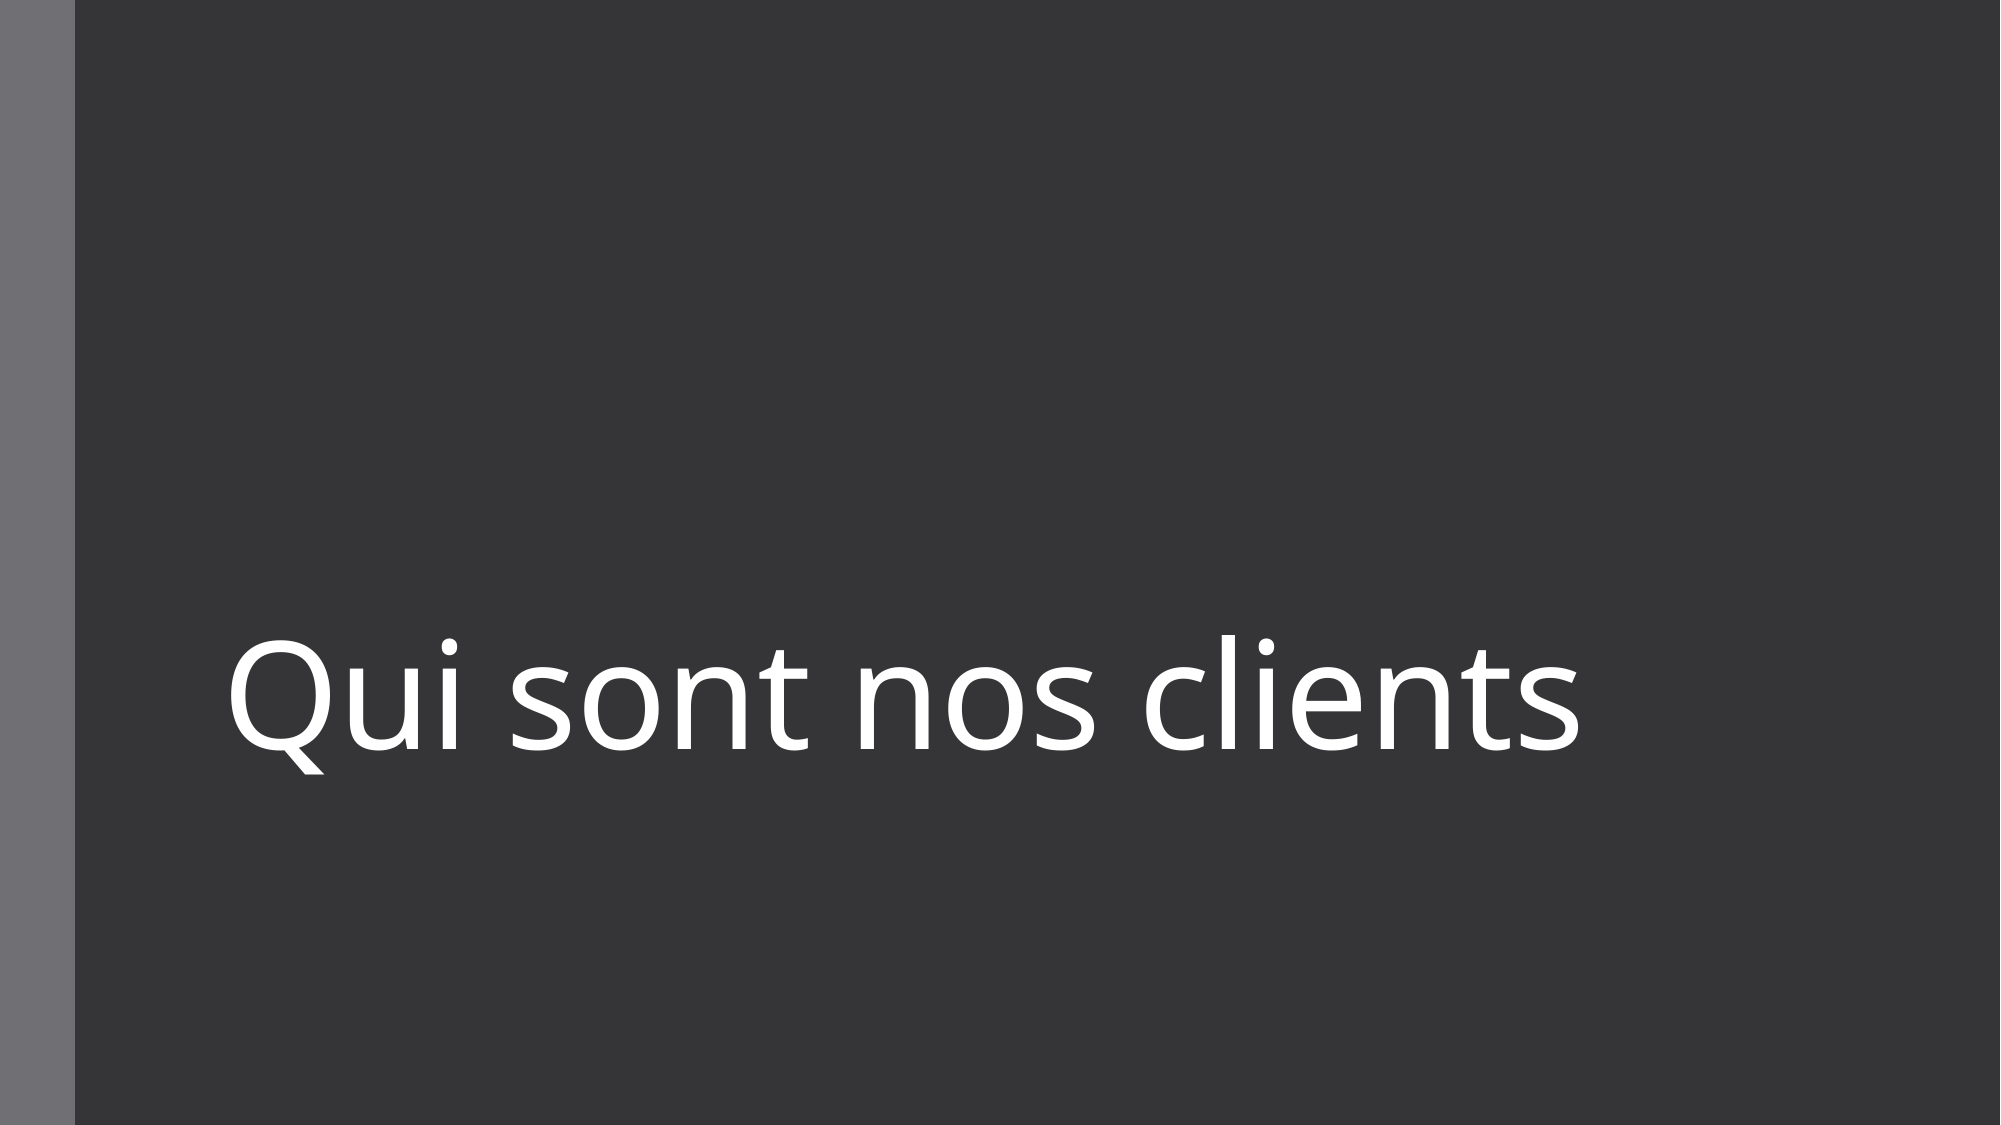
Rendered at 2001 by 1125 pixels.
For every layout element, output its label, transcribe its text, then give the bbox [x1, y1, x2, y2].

title Qui sont nos clients [206, 124, 1752, 788]
